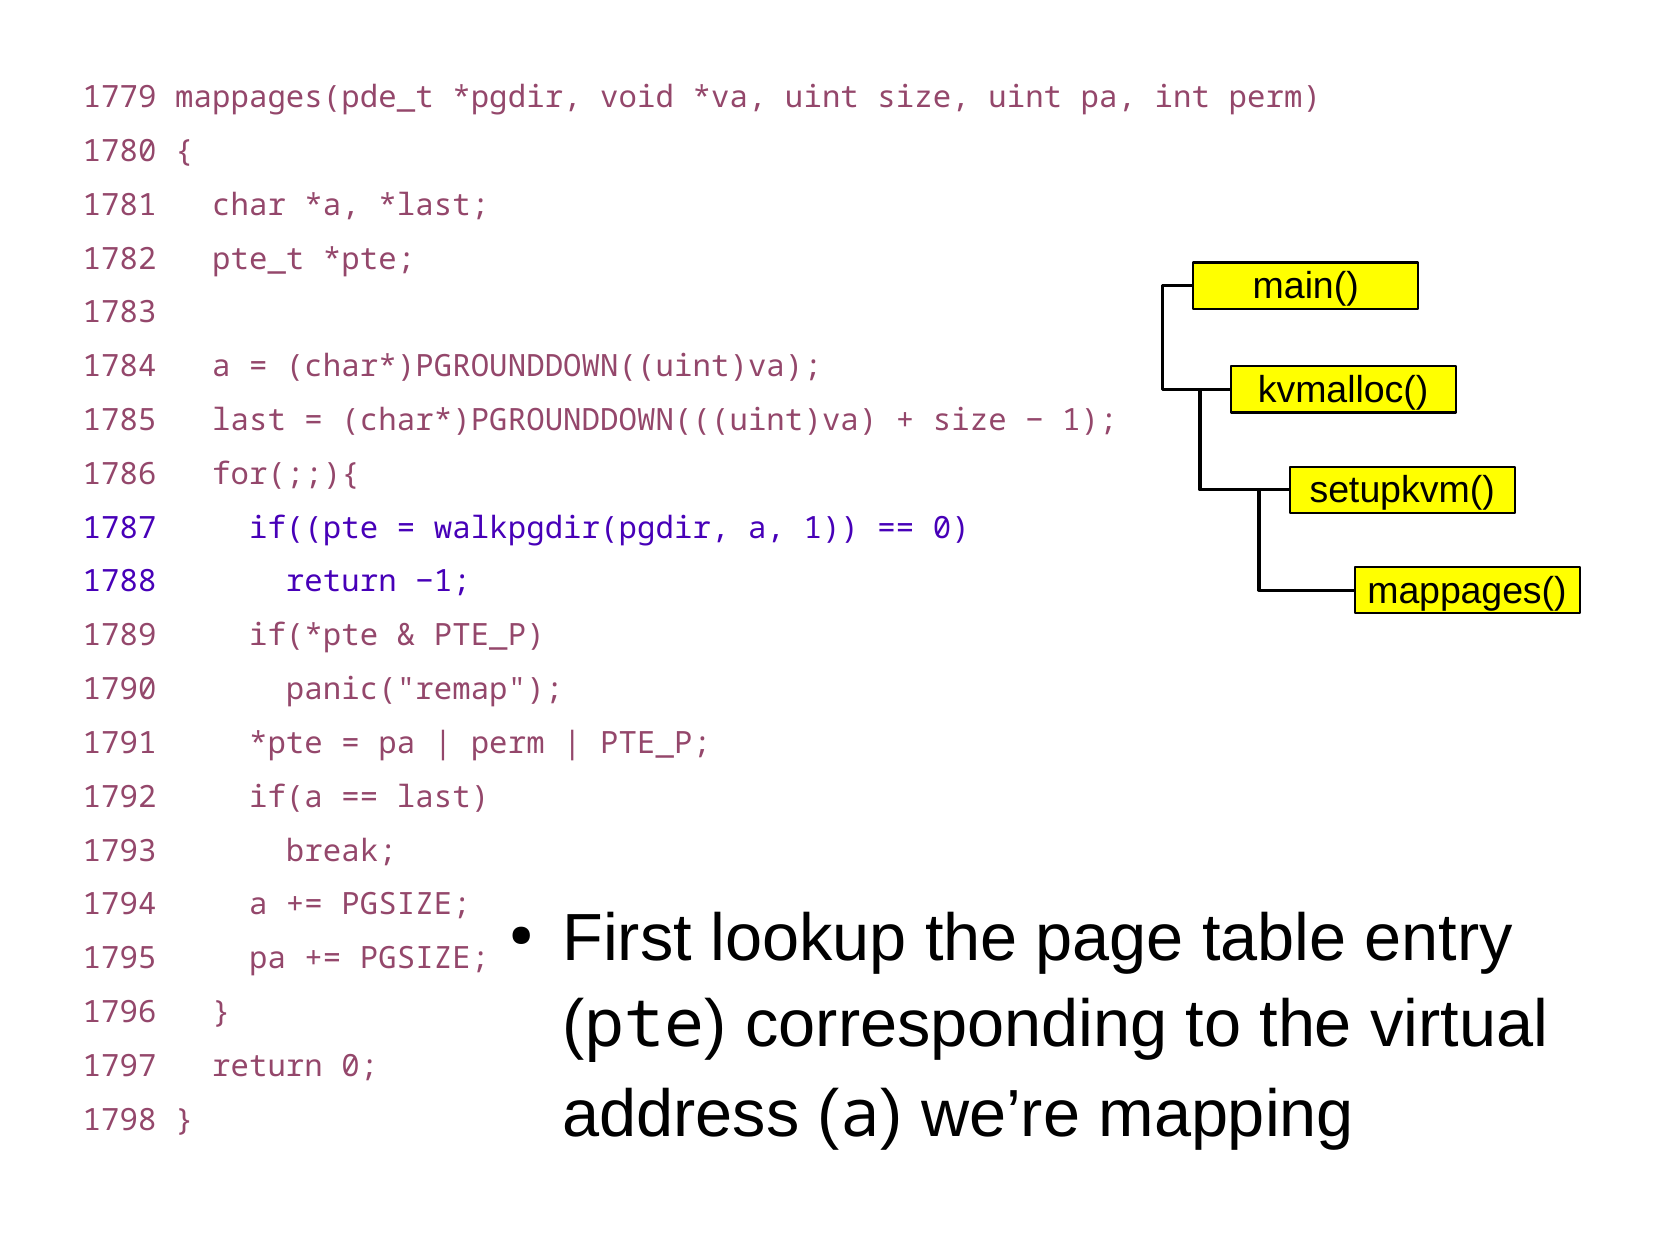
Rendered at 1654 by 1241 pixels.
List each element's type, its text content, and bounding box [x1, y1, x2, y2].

text_box mappages() [1354, 567, 1580, 614]
text_box kvmalloc() [1230, 366, 1456, 413]
text_box setupkvm() [1289, 466, 1515, 513]
list First lookup the page table entry (pte) corresponding to the virtual address (a) we’re mapping [491, 899, 1613, 1163]
list 1779 mappages(pde_t *pgdir, void *va, uint size, uint pa, int perm) 1780 { 1781 char *a, *last; 1782 pte_t *pte; 1783 1784 a = (char*)PGROUNDDOWN((uint)va); 1785 last = (char*)PGROUNDDOWN(((uint)va) + size − 1); 1786 for(;;){ 1787 if((pte = walkpgdir(pgdir, a, 1)) == 0) 1788 return −1; 1789 if(*pte & PTE_P) 1790 panic("remap"); 1791 *pte = pa | perm | PTE_P; 1792 if(a == last) 1793 break; 1794 a += PGSIZE; 1795 pa += PGSIZE; 1796 } 1797 return 0; 1798 } [82, 75, 1571, 1163]
text_box main() [1193, 262, 1419, 309]
